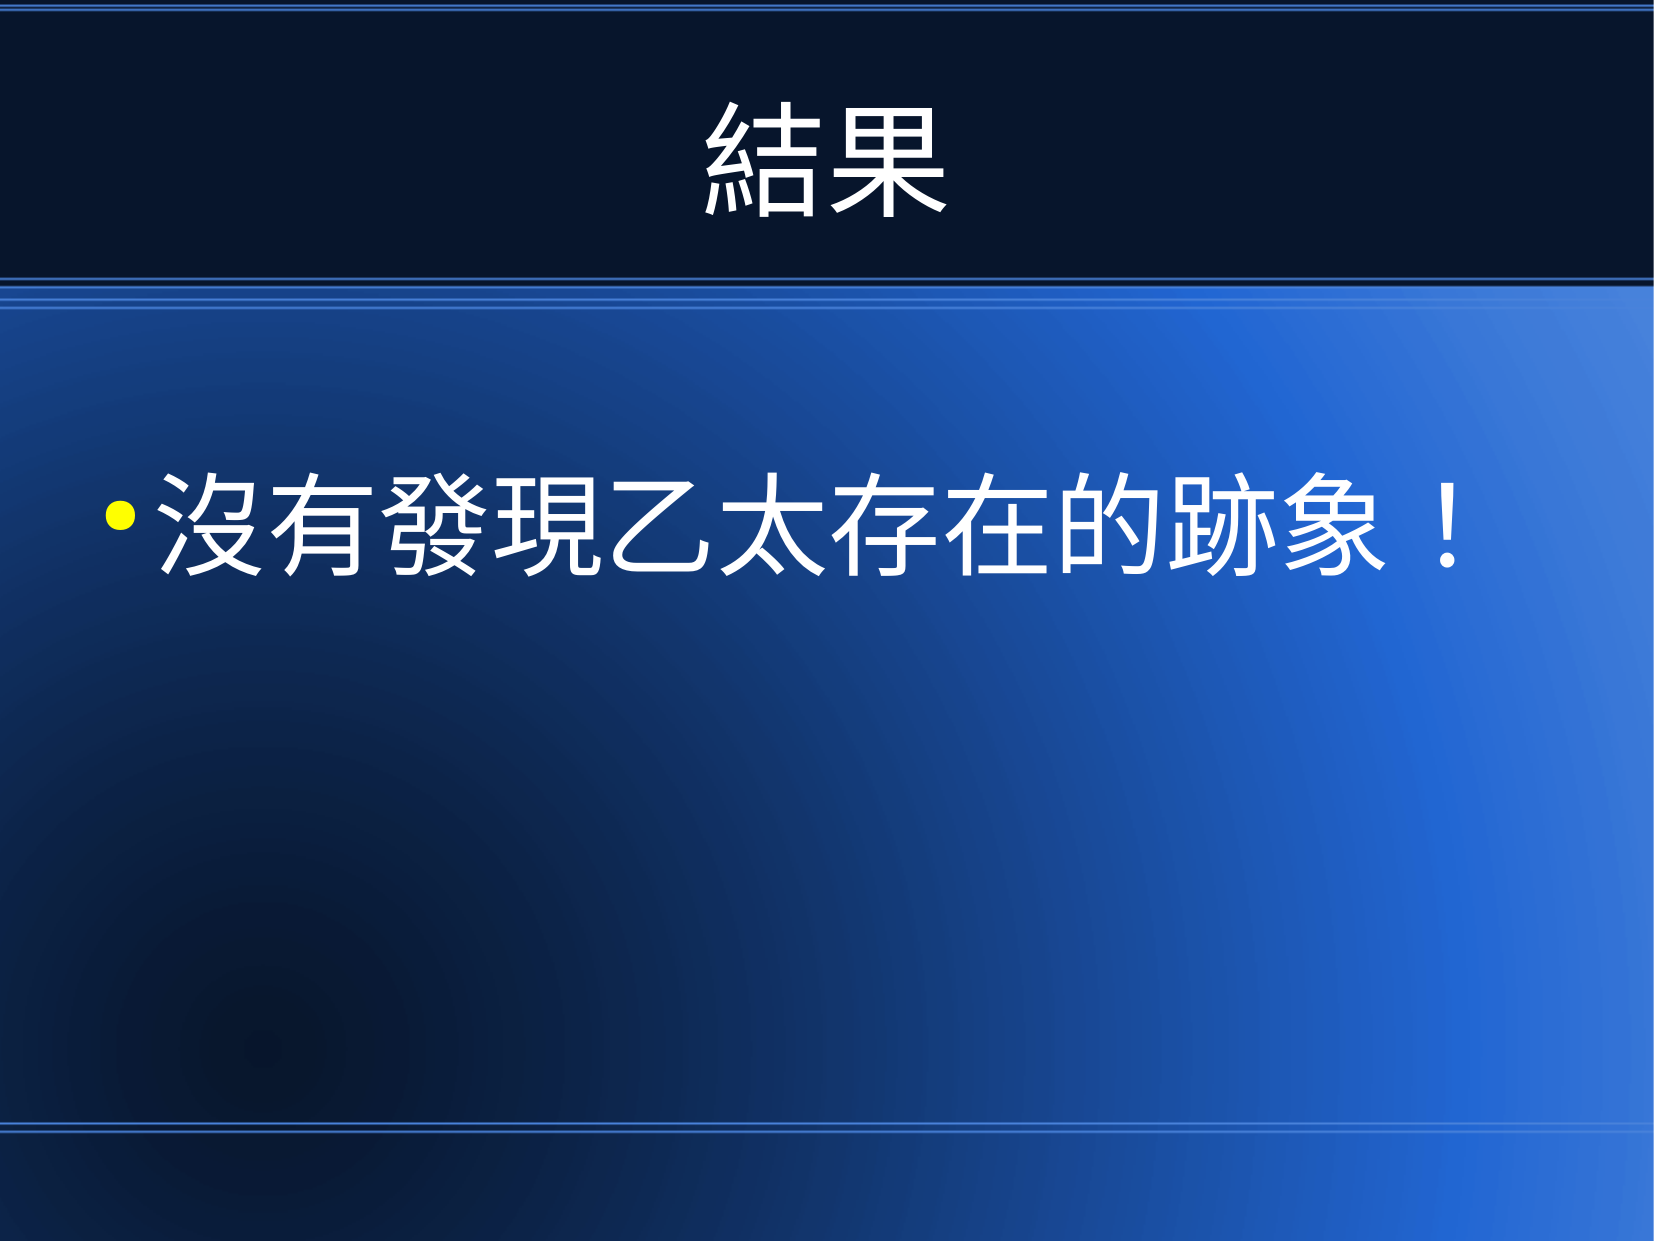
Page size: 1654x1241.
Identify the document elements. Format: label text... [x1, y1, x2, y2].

list 沒有發現乙太存在的跡象！ [82, 355, 1571, 1241]
title 結果 [82, 49, 1571, 257]
picture [0, 0, 1654, 1241]
